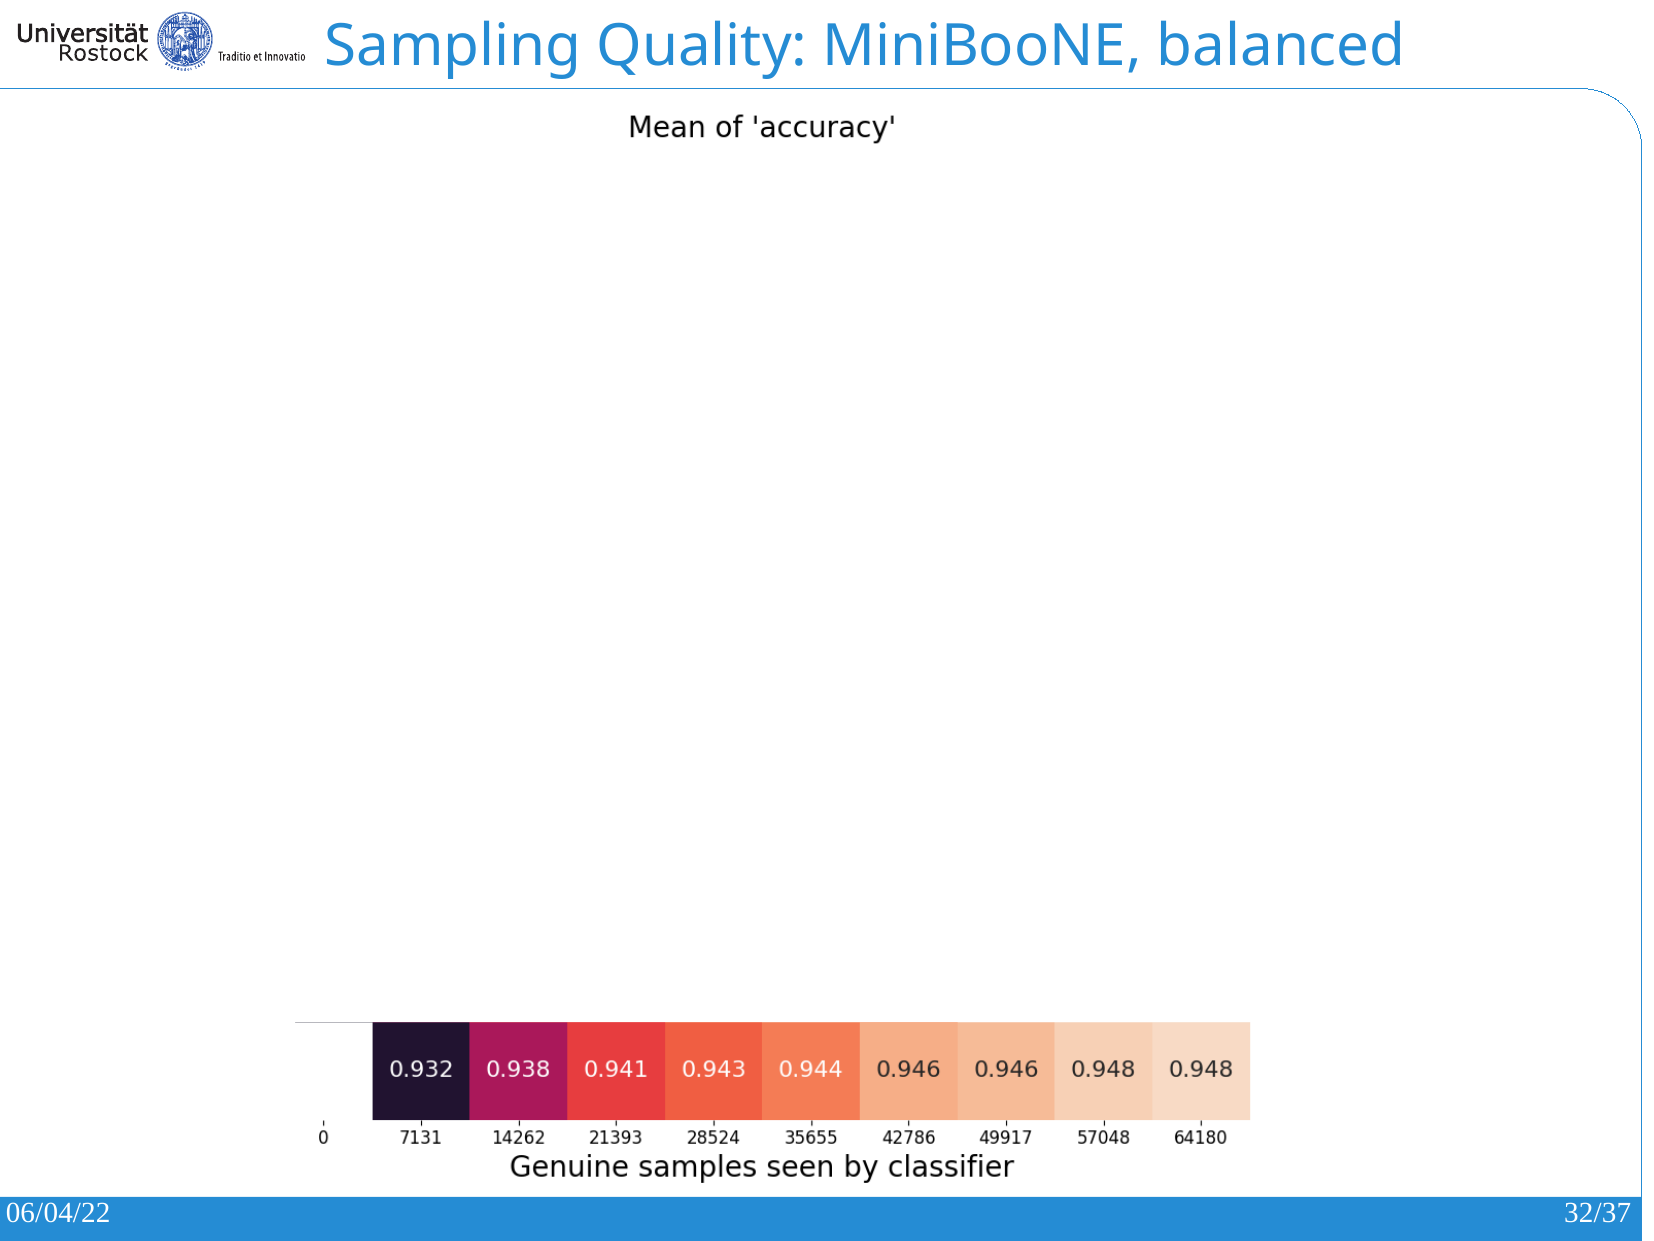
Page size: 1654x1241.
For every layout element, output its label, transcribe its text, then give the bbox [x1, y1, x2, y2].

picture [180, 1023, 1450, 1187]
title Sampling Quality: MiniBooNE, balanced [324, 8, 1571, 77]
text_box [151, 143, 1513, 1152]
picture [180, 94, 1450, 143]
